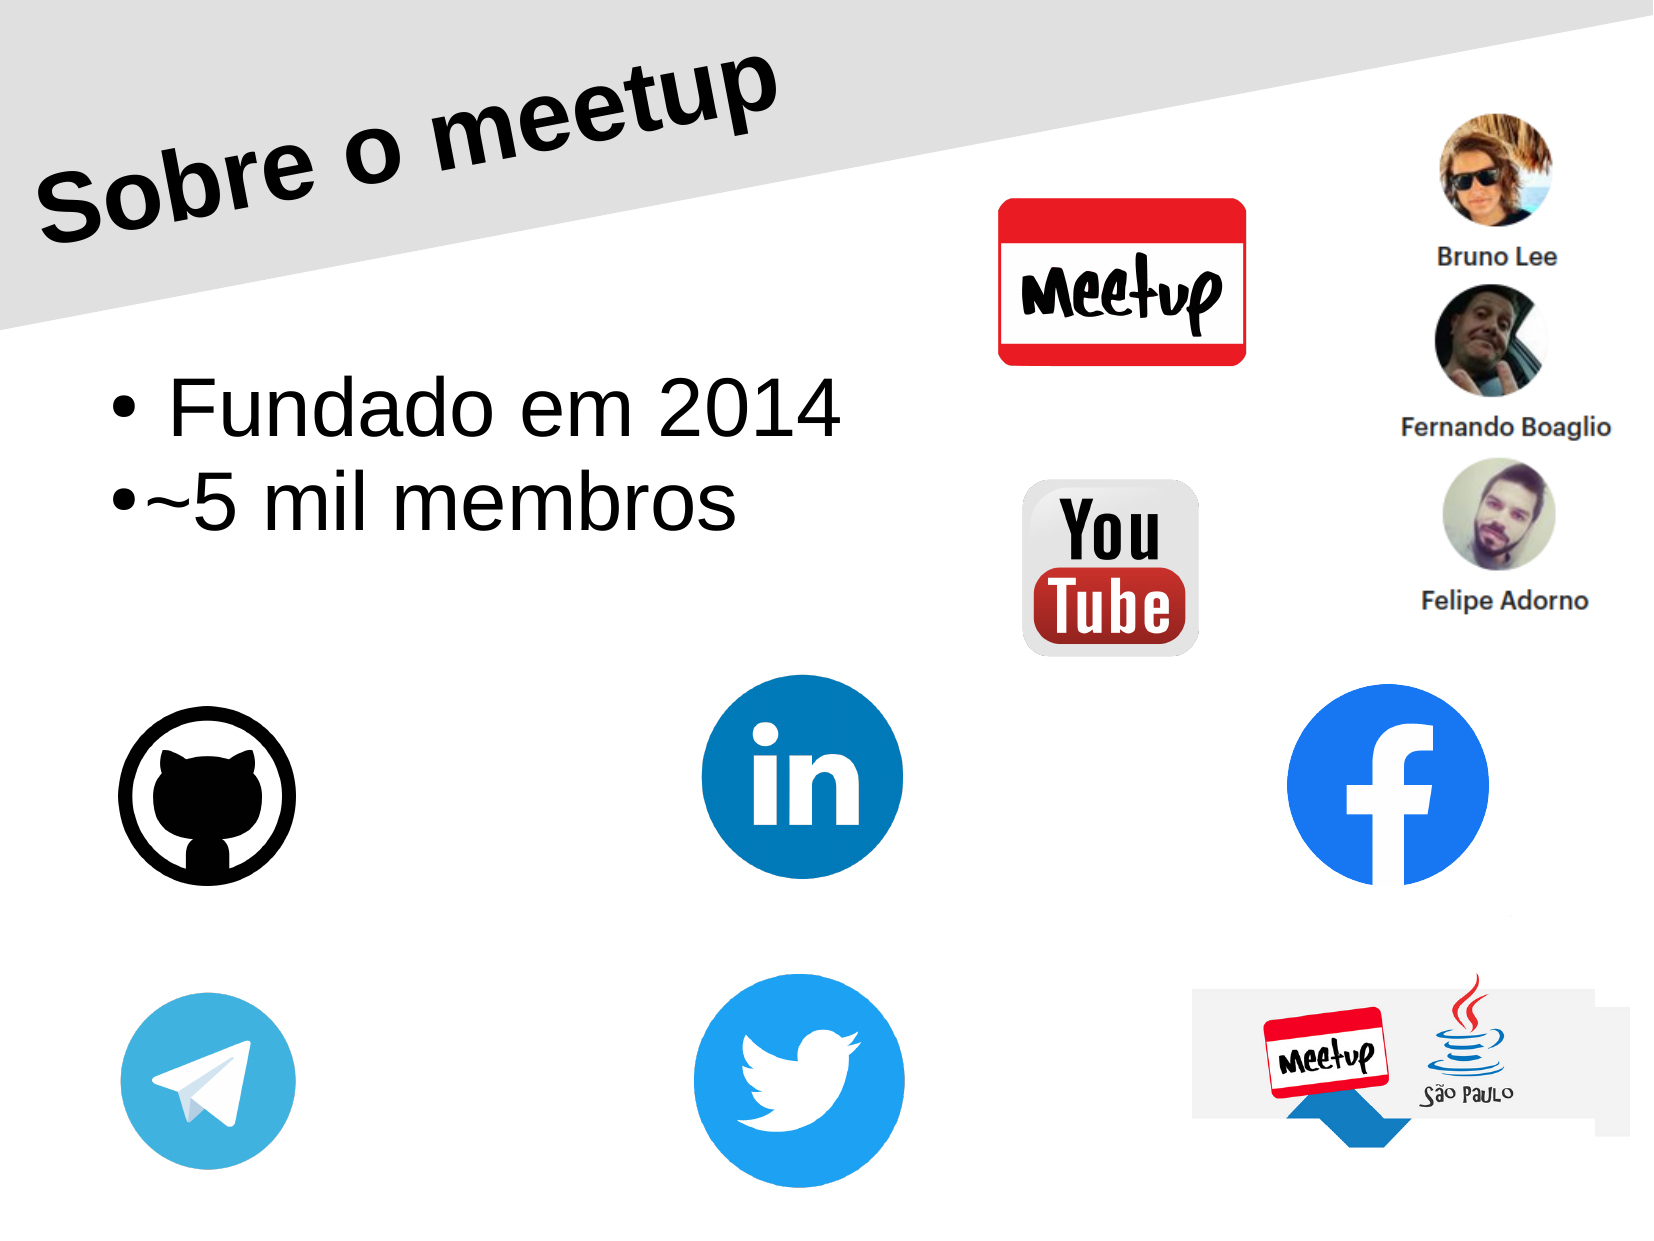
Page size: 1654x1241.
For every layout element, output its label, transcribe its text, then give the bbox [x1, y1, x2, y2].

picture [1287, 684, 1489, 886]
picture [108, 980, 308, 1182]
picture [992, 150, 1252, 414]
title Sobre o meetup [16, 0, 1518, 315]
text_box Fundado em 2014 ~5 mil membros [94, 354, 1357, 556]
picture [1192, 915, 1630, 1235]
picture [664, 944, 934, 1217]
picture [1357, 100, 1642, 638]
picture [1015, 472, 1205, 664]
picture [688, 661, 913, 889]
picture [118, 706, 296, 886]
